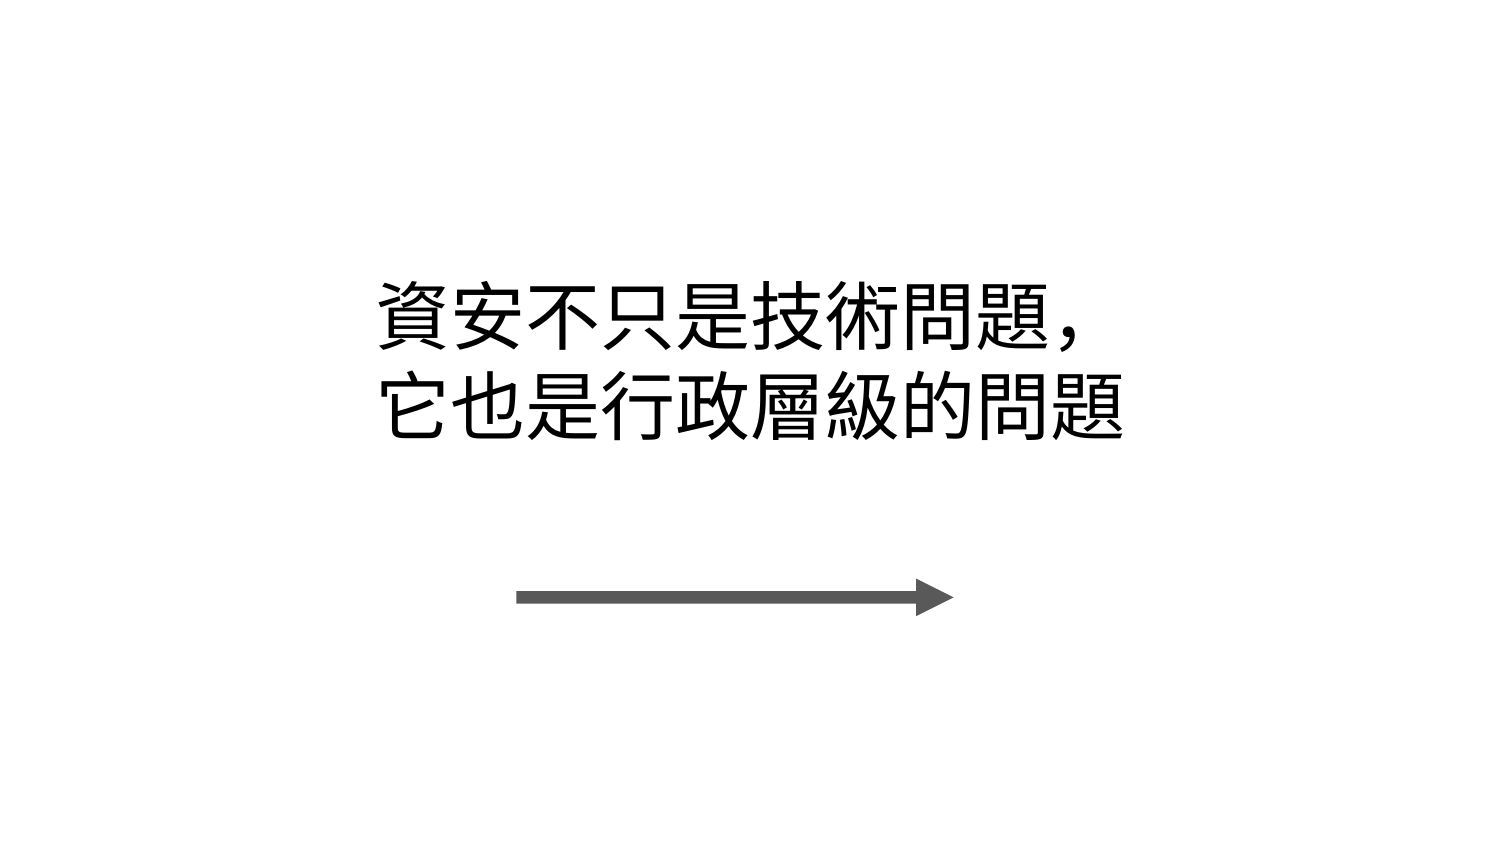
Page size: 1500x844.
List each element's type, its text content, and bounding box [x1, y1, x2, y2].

title 資安不只是技術問題， 它也是行政層級的問題 [51, 290, 1449, 429]
